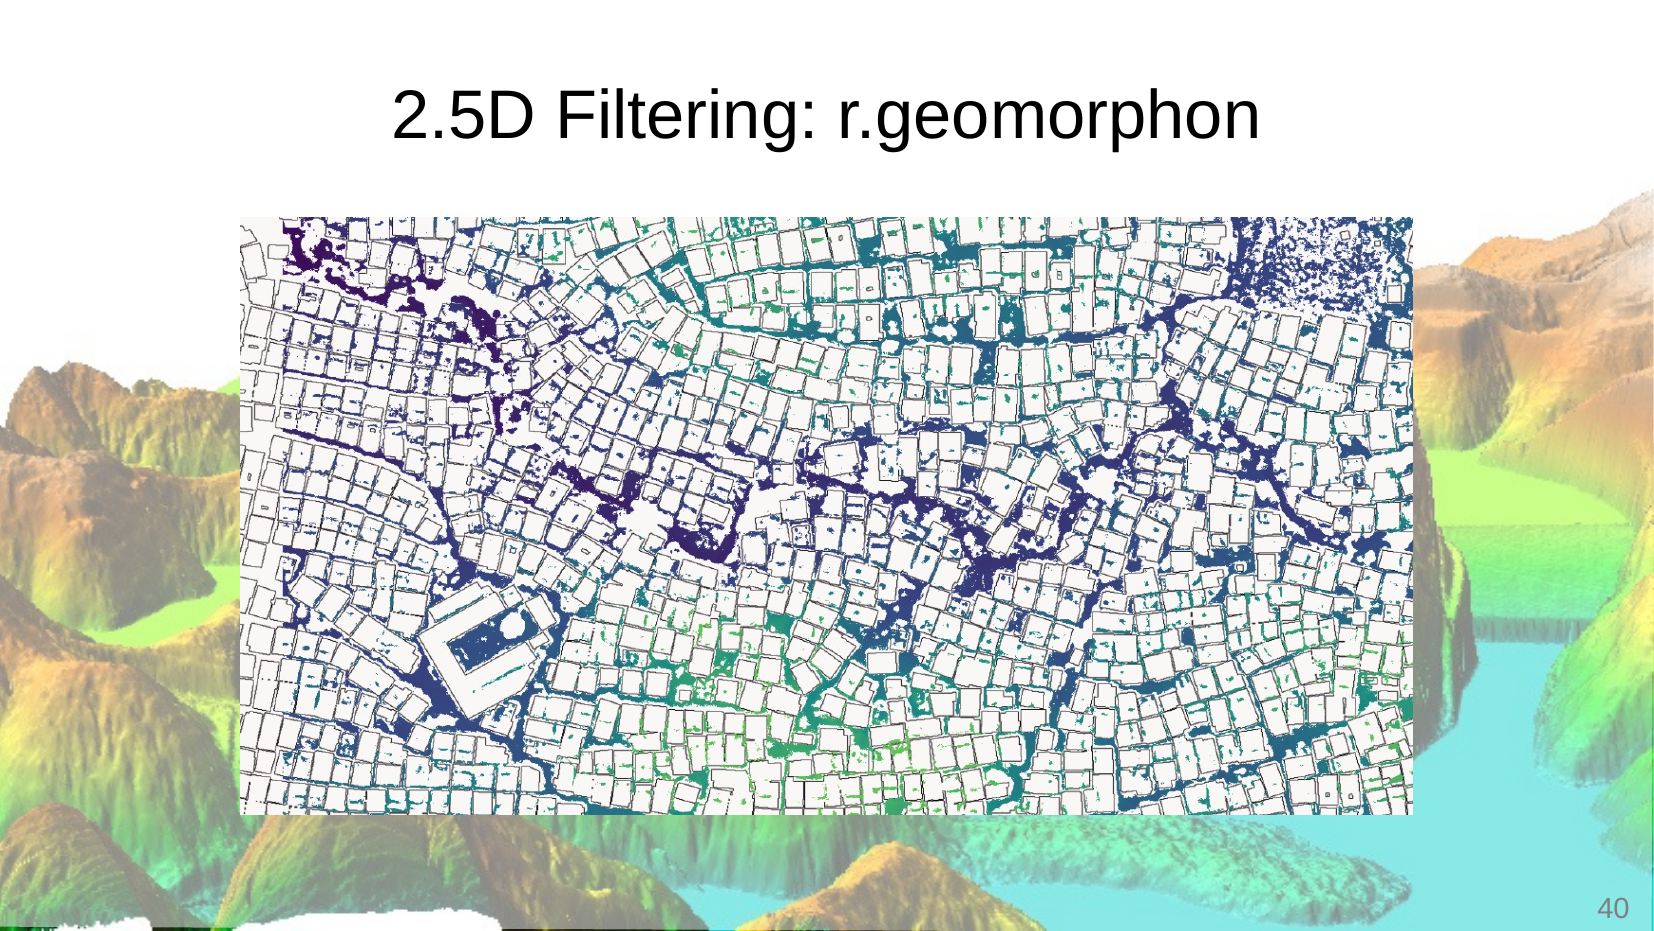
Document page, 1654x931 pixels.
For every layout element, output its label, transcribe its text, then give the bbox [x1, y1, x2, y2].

picture [240, 217, 1413, 815]
title 2.5D Filtering: r.geomorphon [82, 36, 1571, 193]
list [0, 146, 1654, 931]
picture [0, 927, 767, 931]
picture [0, 0, 1654, 153]
